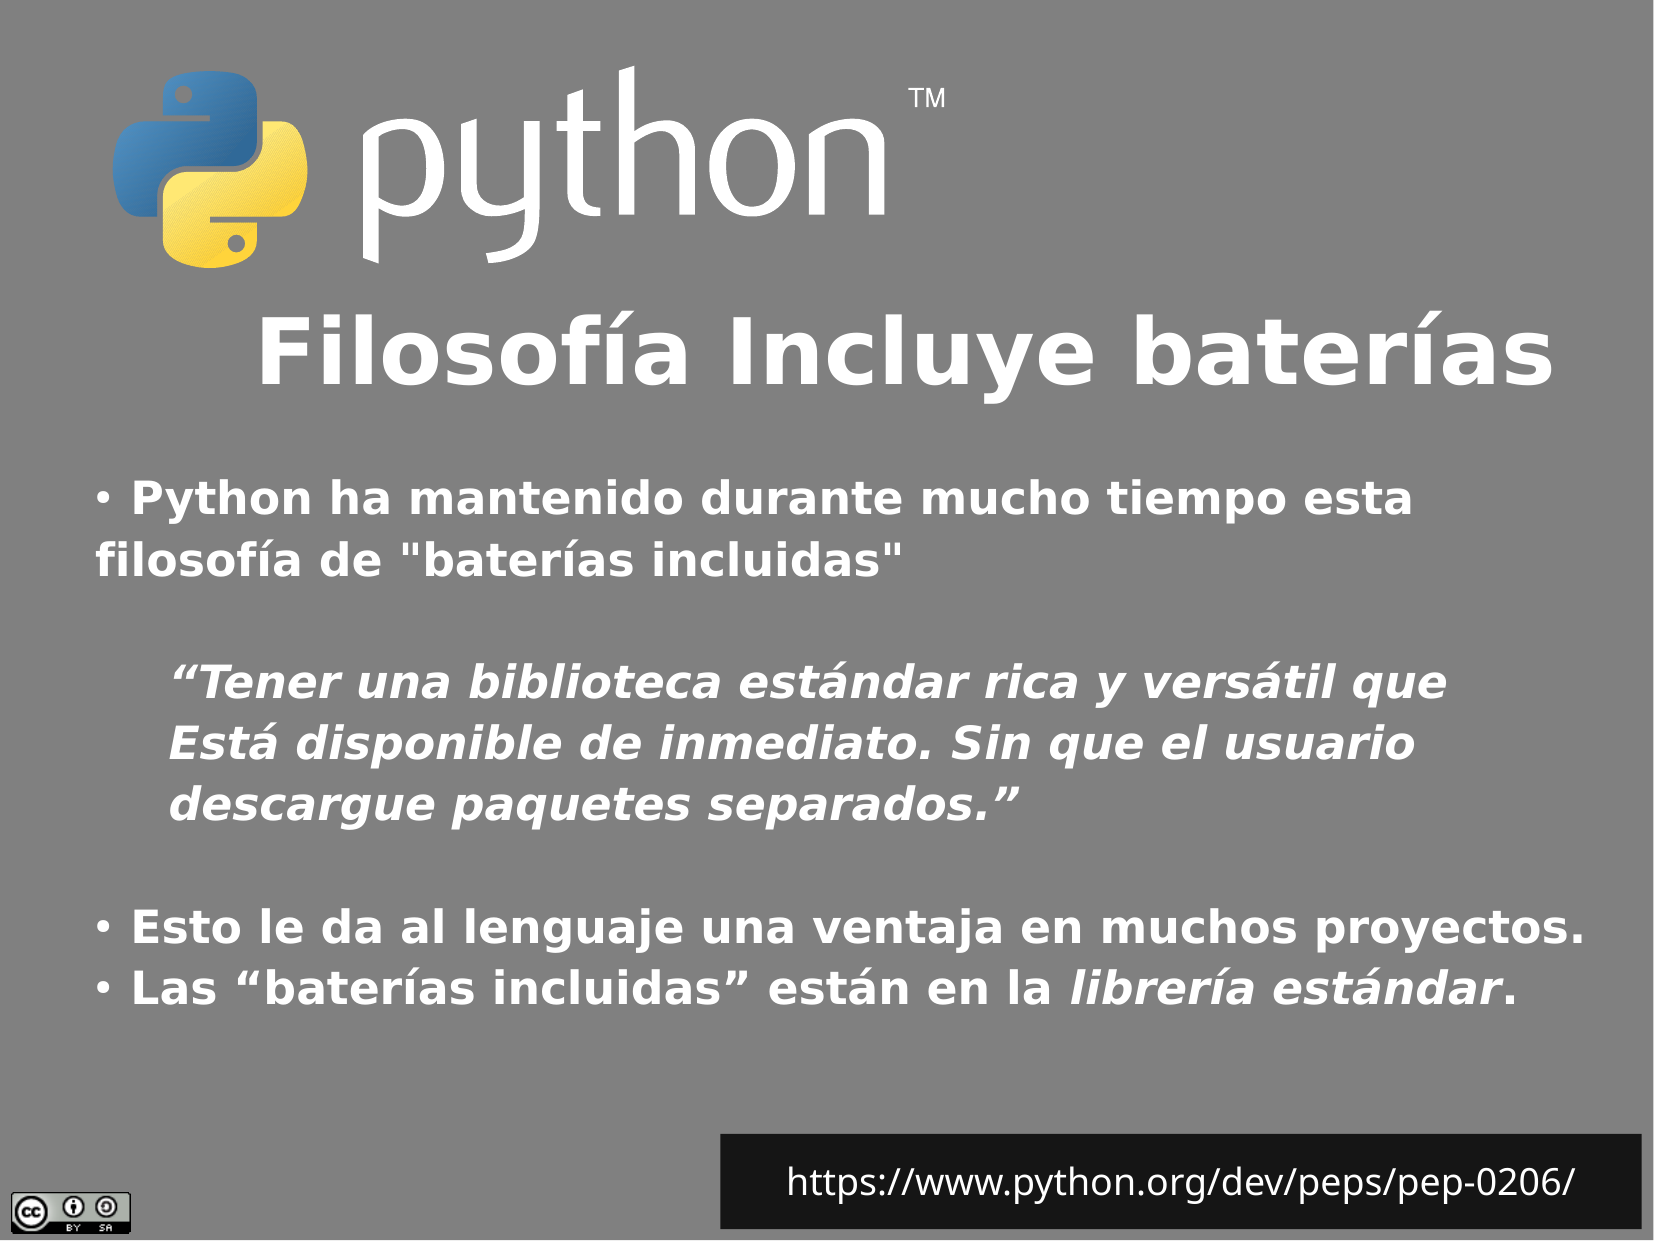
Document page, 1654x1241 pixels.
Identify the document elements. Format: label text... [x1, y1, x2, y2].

text_box Filosofía Incluye baterías [239, 291, 1573, 414]
text_box Python ha mantenido durante mucho tiempo esta filosofía de "baterías incluidas" “Tener una biblioteca estándar rica y versátil que Está disponible de inmediato. Sin que el usuario descargue paquetes separados.” Esto le da al lenguaje una ventaja en muchos proyectos. Las “baterías incluidas” están en la librería estándar. [80, 456, 1603, 1058]
picture [102, 59, 957, 301]
text_box [0, 0, 1654, 1241]
title https://www.python.org/dev/peps/pep-0206/ [720, 1133, 1642, 1230]
picture [11, 1192, 131, 1234]
